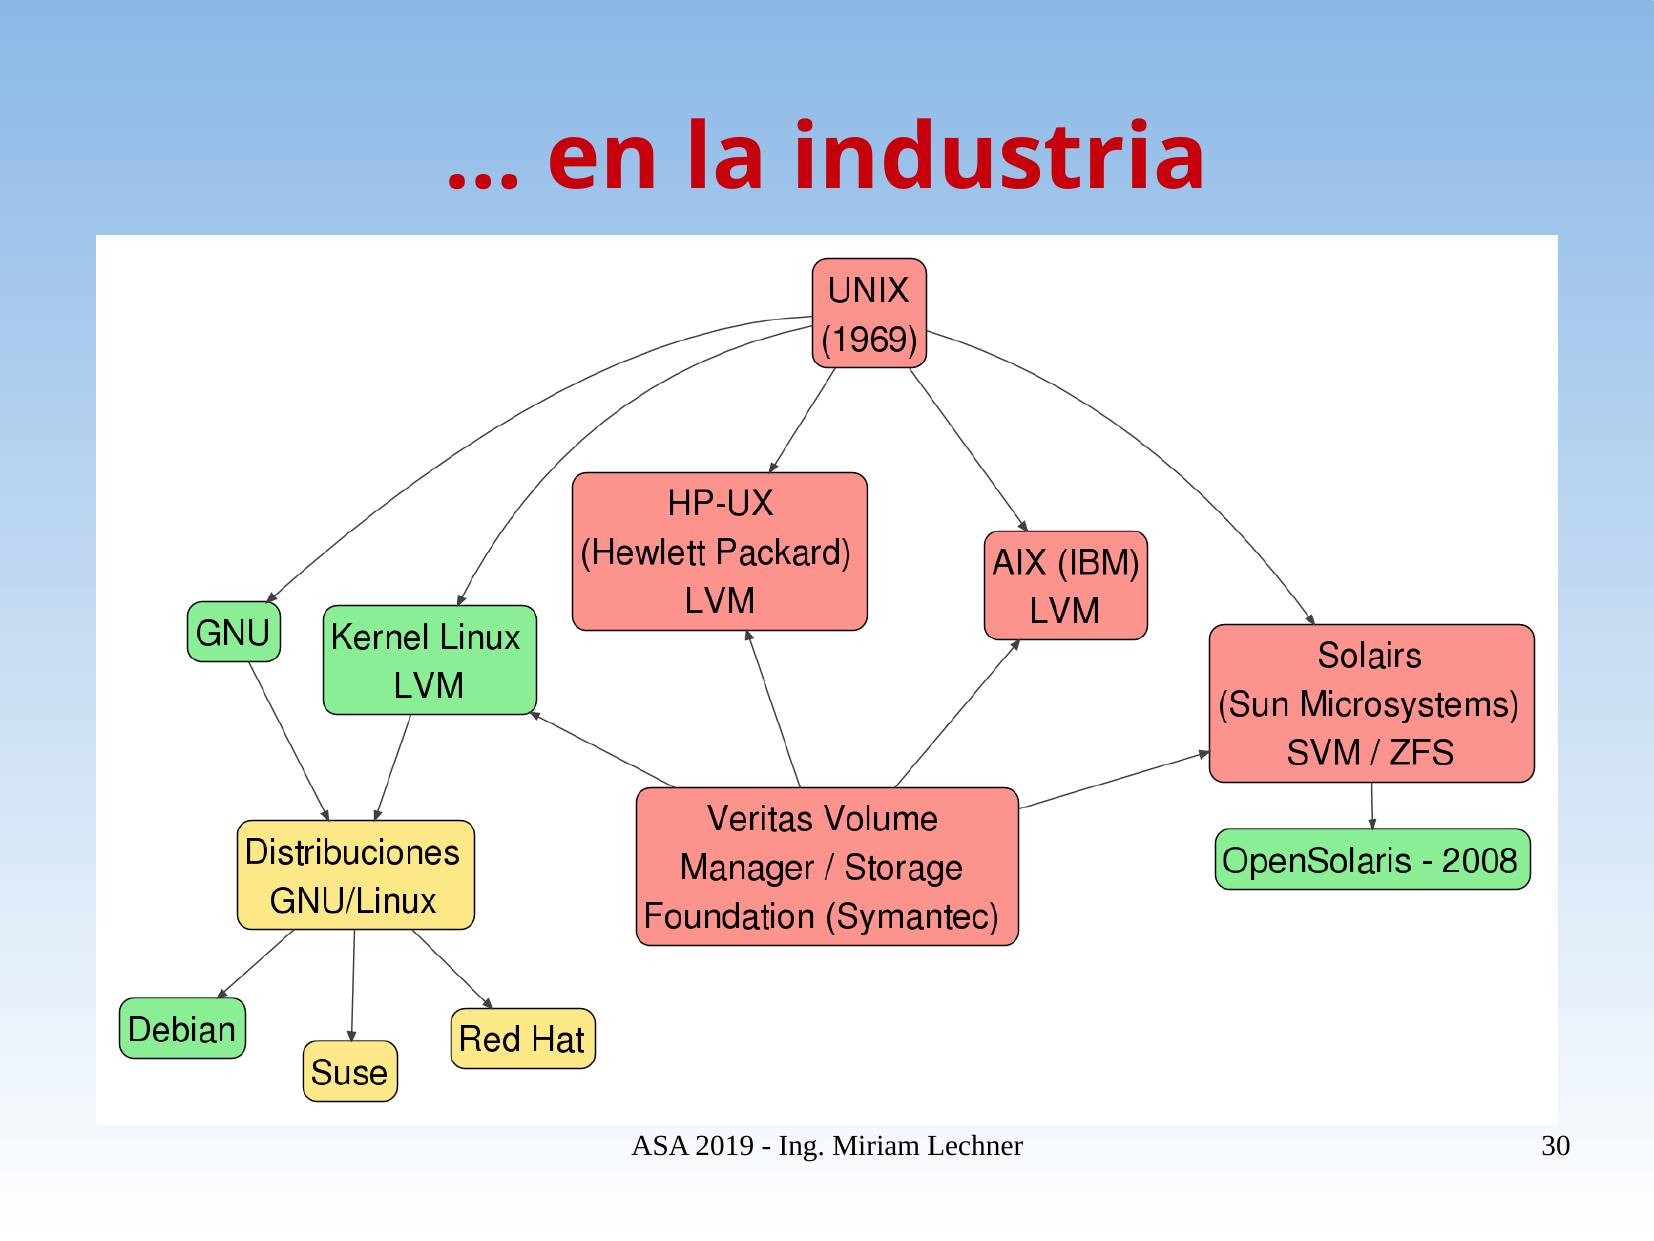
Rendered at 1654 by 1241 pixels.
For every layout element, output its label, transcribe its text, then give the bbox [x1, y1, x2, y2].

picture [96, 235, 1558, 1125]
title … en la industria [82, 49, 1571, 257]
